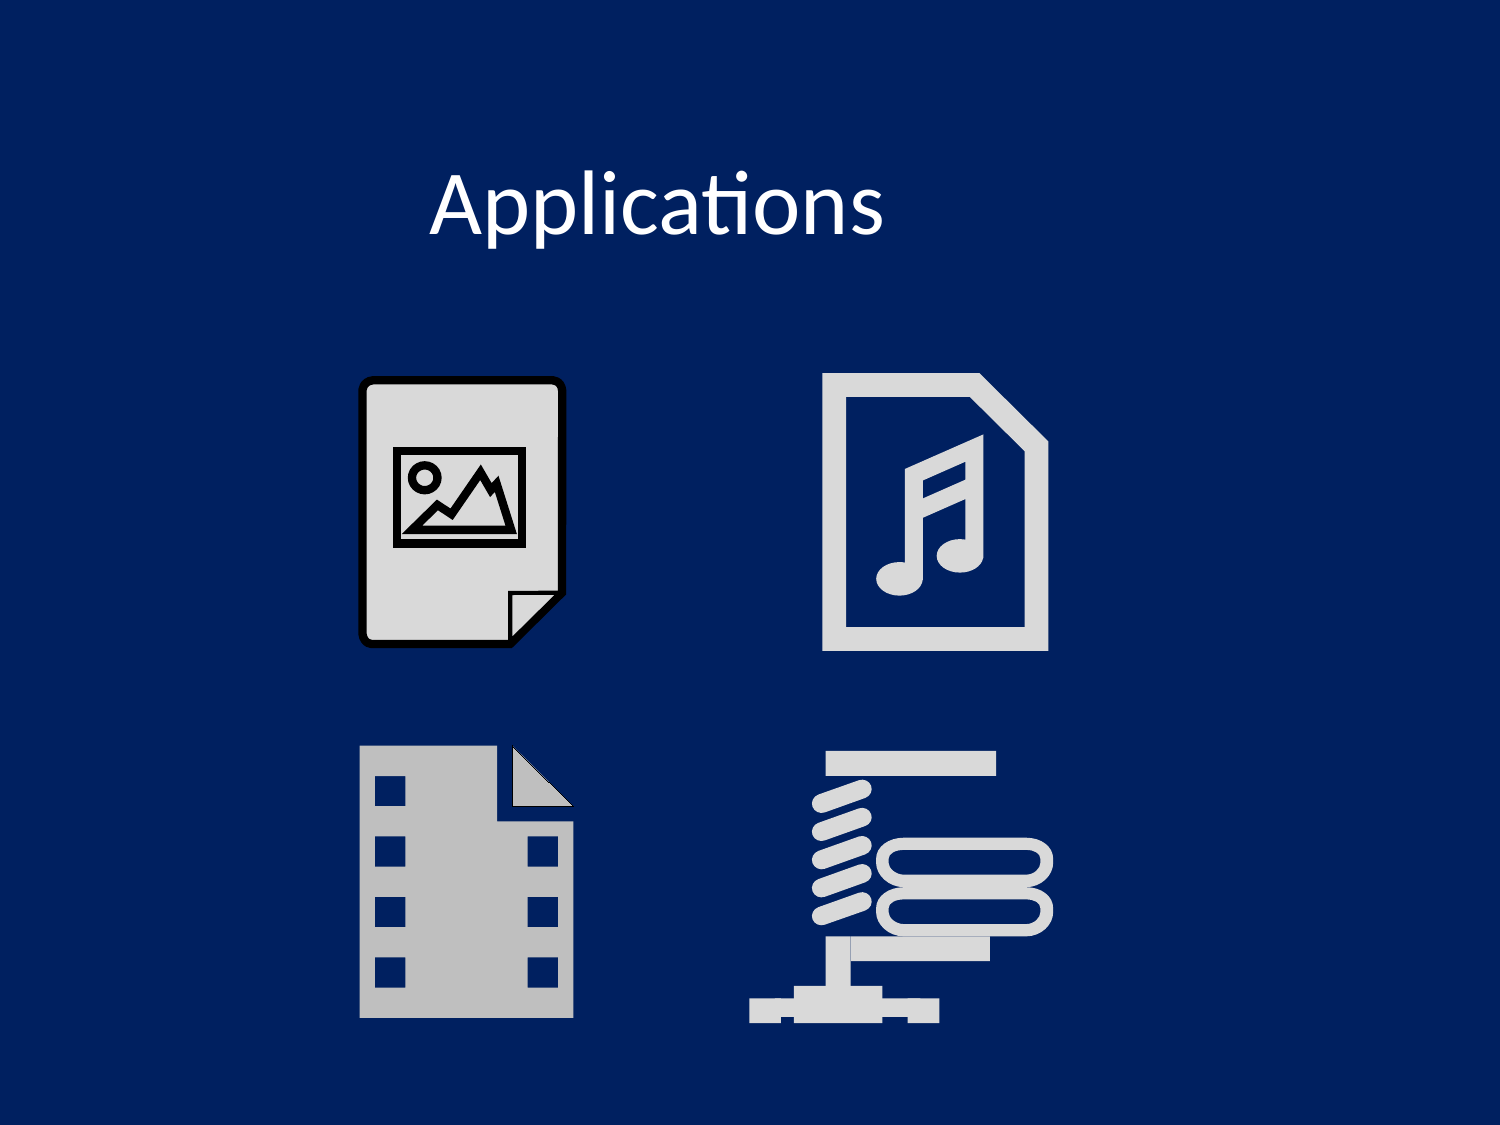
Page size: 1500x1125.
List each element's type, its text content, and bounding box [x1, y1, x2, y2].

text_box [362, 380, 563, 644]
text_box [749, 837, 1054, 1024]
text_box [825, 750, 997, 776]
text_box [359, 745, 574, 1018]
text_box [512, 745, 574, 807]
text_box [811, 836, 872, 870]
text_box Applications [414, 135, 1215, 261]
text_box [811, 864, 872, 898]
text_box [811, 892, 872, 926]
text_box [822, 373, 1049, 651]
text_box [811, 807, 872, 841]
text_box [811, 779, 872, 813]
